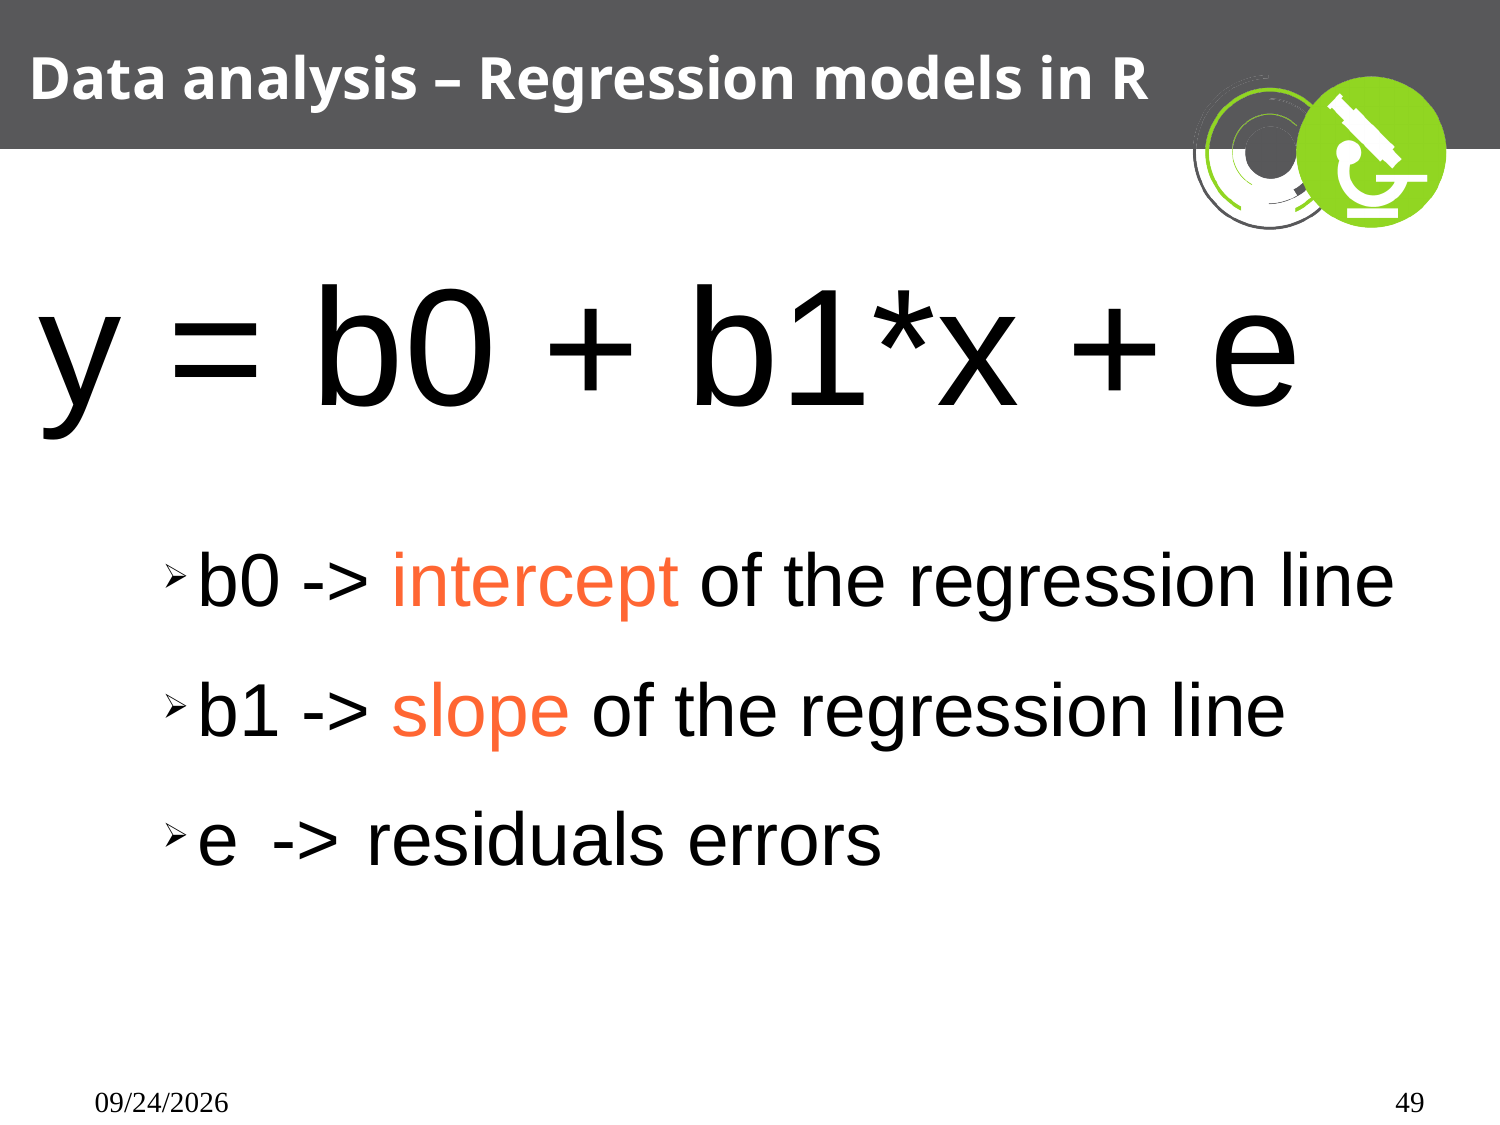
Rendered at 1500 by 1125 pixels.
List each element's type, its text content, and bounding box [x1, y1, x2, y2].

title Data analysis – Regression models in R [0, 0, 1193, 154]
picture [1188, 69, 1453, 236]
text_box b0 -> intercept of the regression line b1 -> slope of the regression line e -> residuals errors [76, 531, 1424, 890]
text_box y = b0 + b1*x + e [23, 247, 1352, 449]
